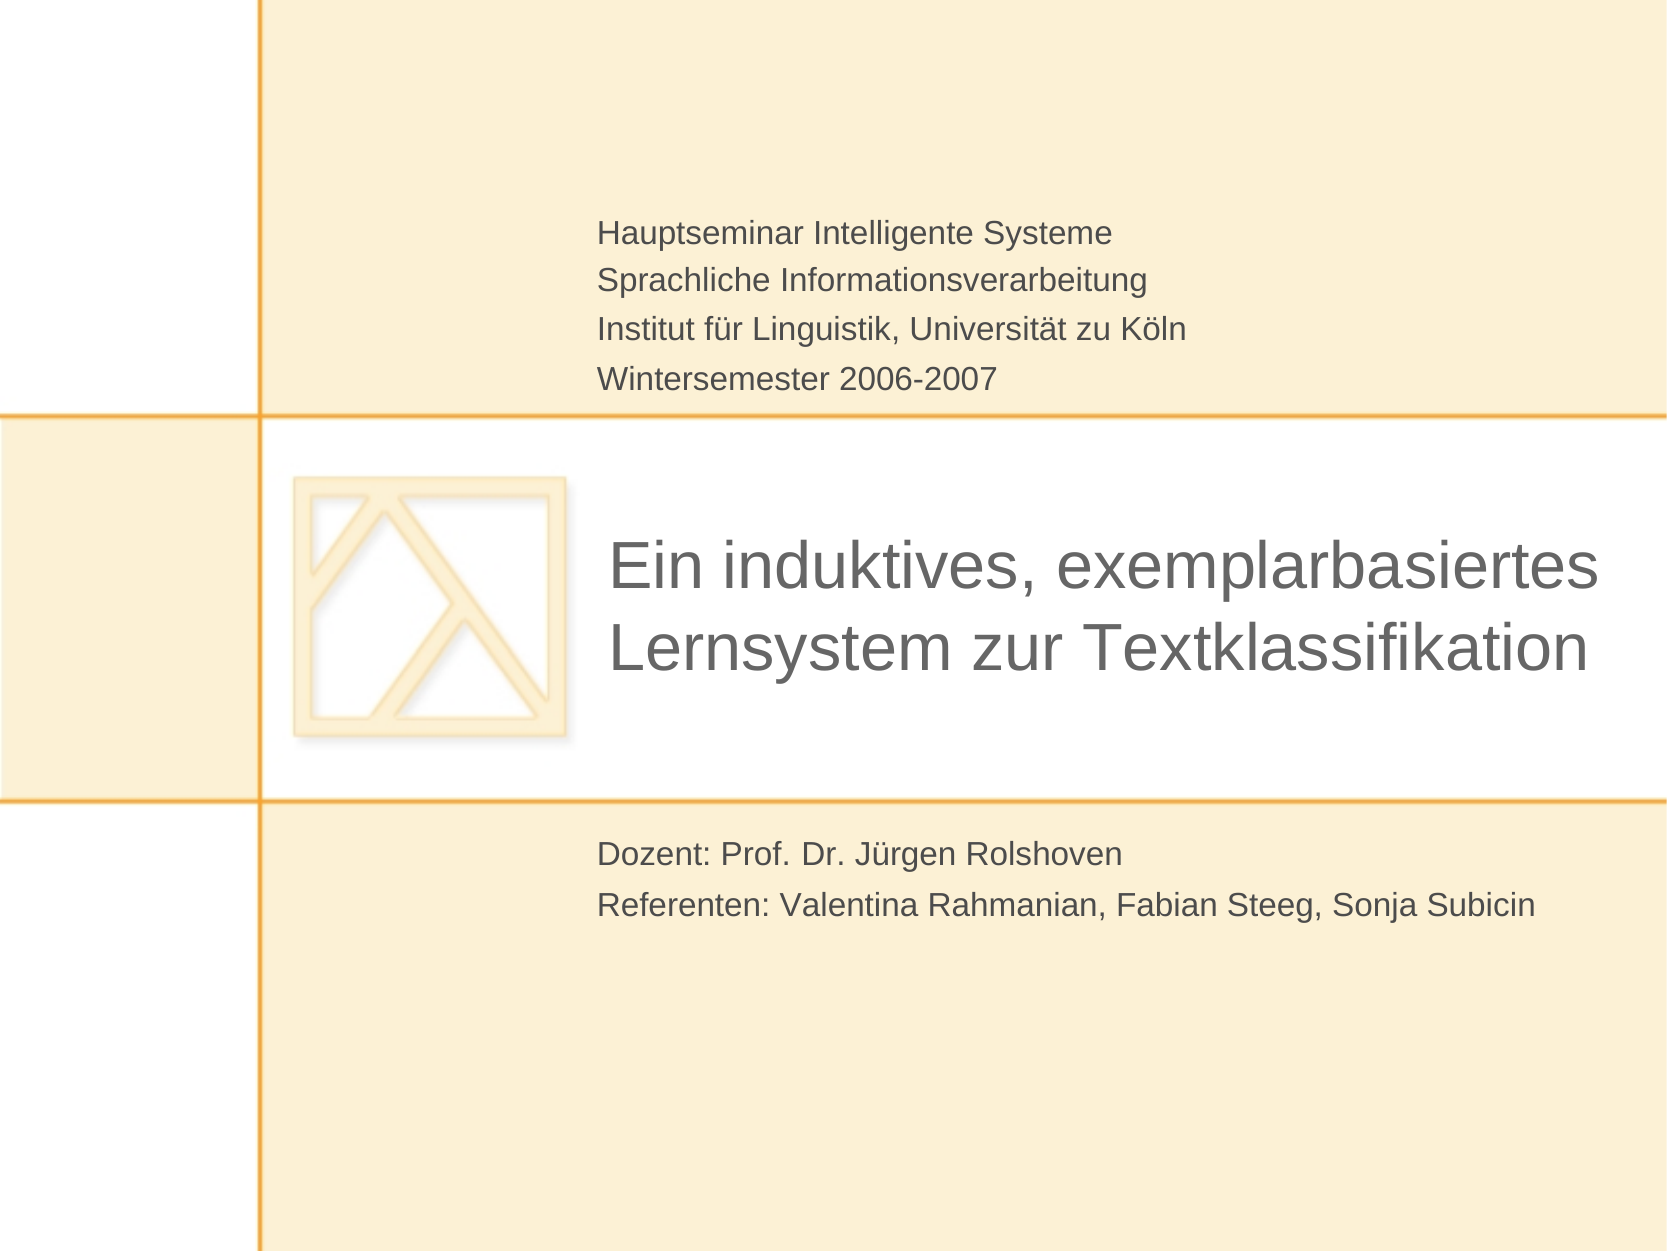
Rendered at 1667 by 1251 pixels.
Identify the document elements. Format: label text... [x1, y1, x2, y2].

list Hauptseminar Intelligente Systeme Sprachliche Informationsverarbeitung Institut für Linguistik, Universität zu Köln Wintersemester 2006-2007 [590, 206, 1603, 450]
list Dozent: Prof. Dr. Jürgen Rolshoven Referenten: Valentina Rahmanian, Fabian Steeg, Sonja Subicin [590, 826, 1603, 968]
picture [0, 0, 1667, 1251]
title Ein induktives, exemplarbasiertes Lernsystem zur Textklassifikation [602, 454, 1636, 691]
